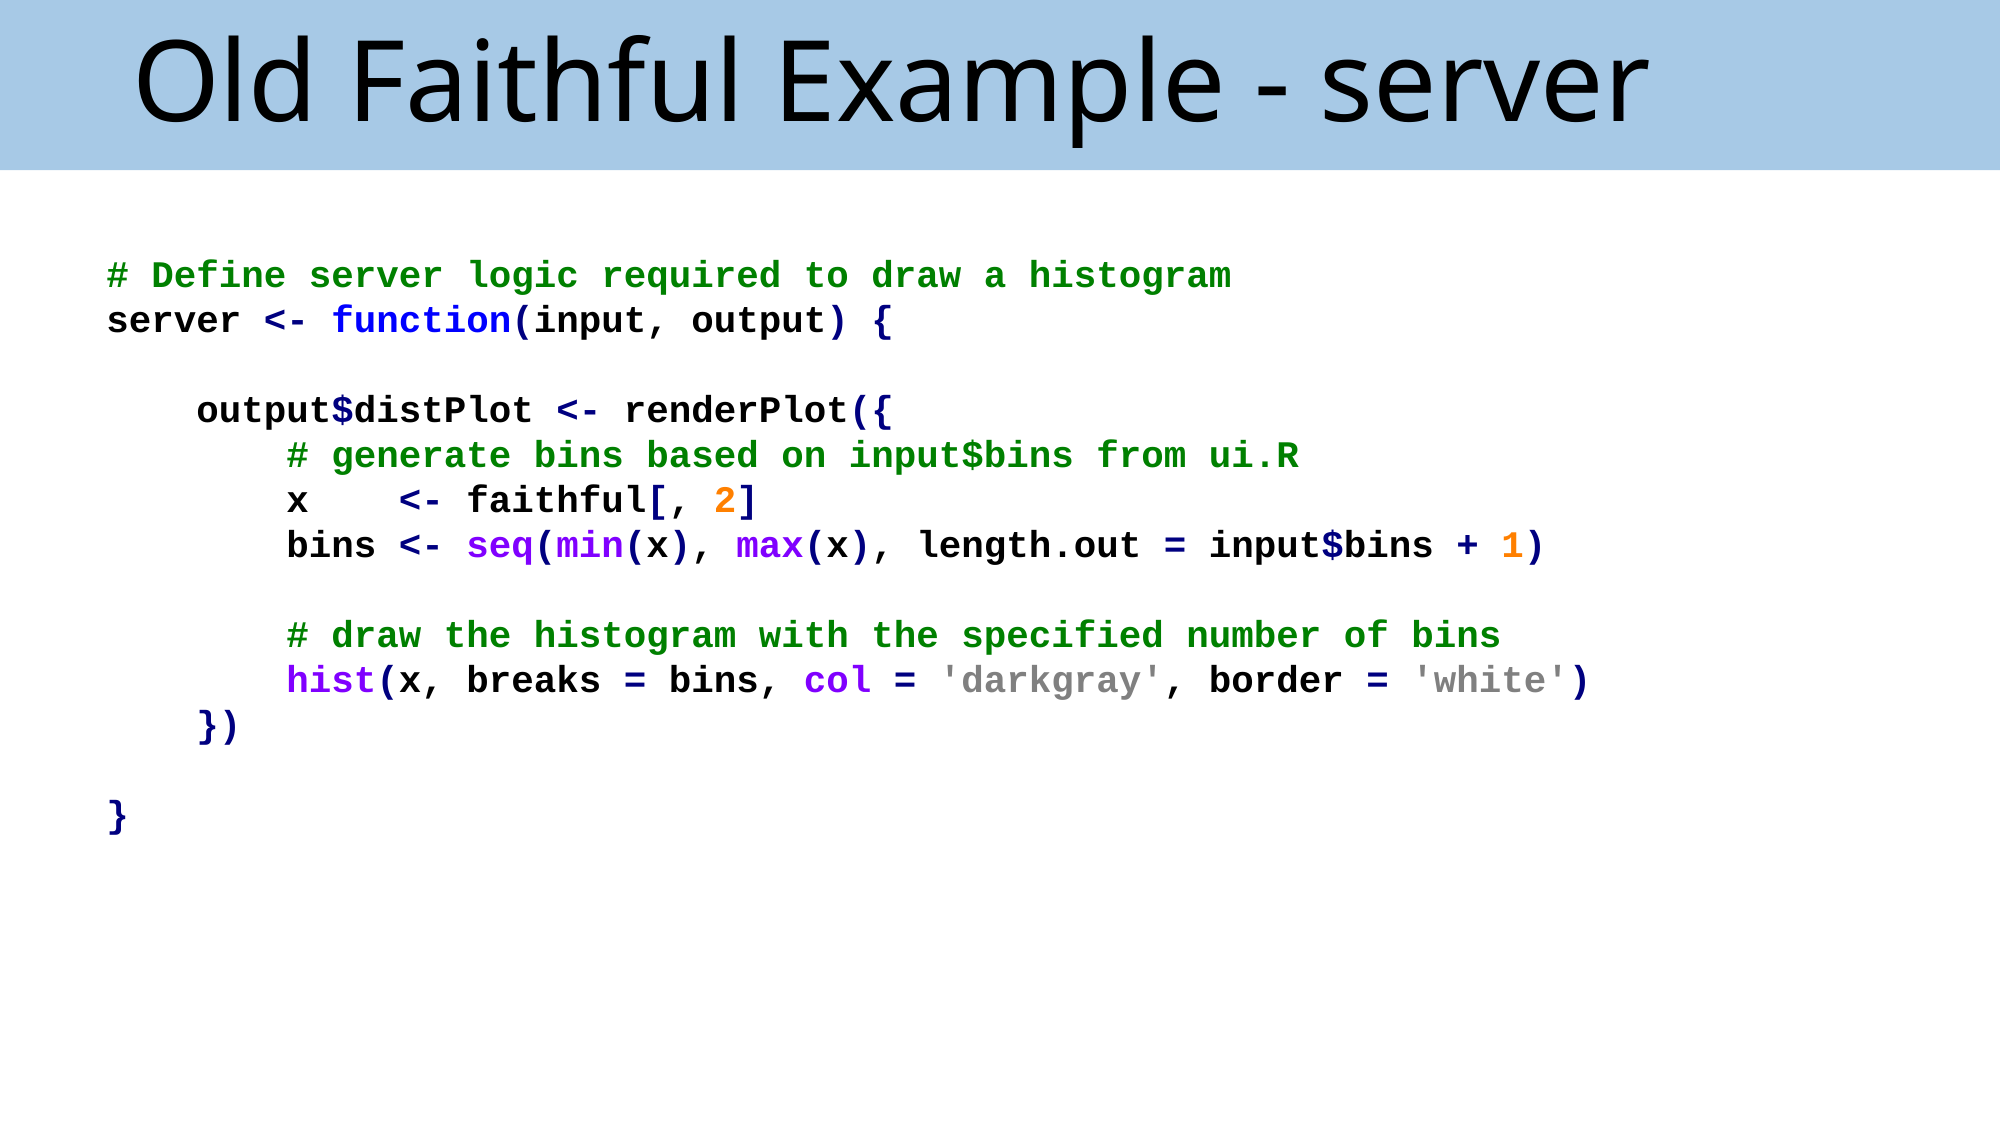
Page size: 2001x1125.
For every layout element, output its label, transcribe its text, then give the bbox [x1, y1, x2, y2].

text_box Old Faithful Example - server [0, 0, 2000, 171]
list # Define server logic required to draw a histogram server <- function(input, output) { output$distPlot <- renderPlot({ # generate bins based on input$bins from ui.R x <- faithful[, 2] bins <- seq(min(x), max(x), length.out = input$bins + 1) # draw the histogram with the specified number of bins hist(x, breaks = bins, col = 'darkgray', border = 'white') }) } [91, 242, 1921, 1066]
